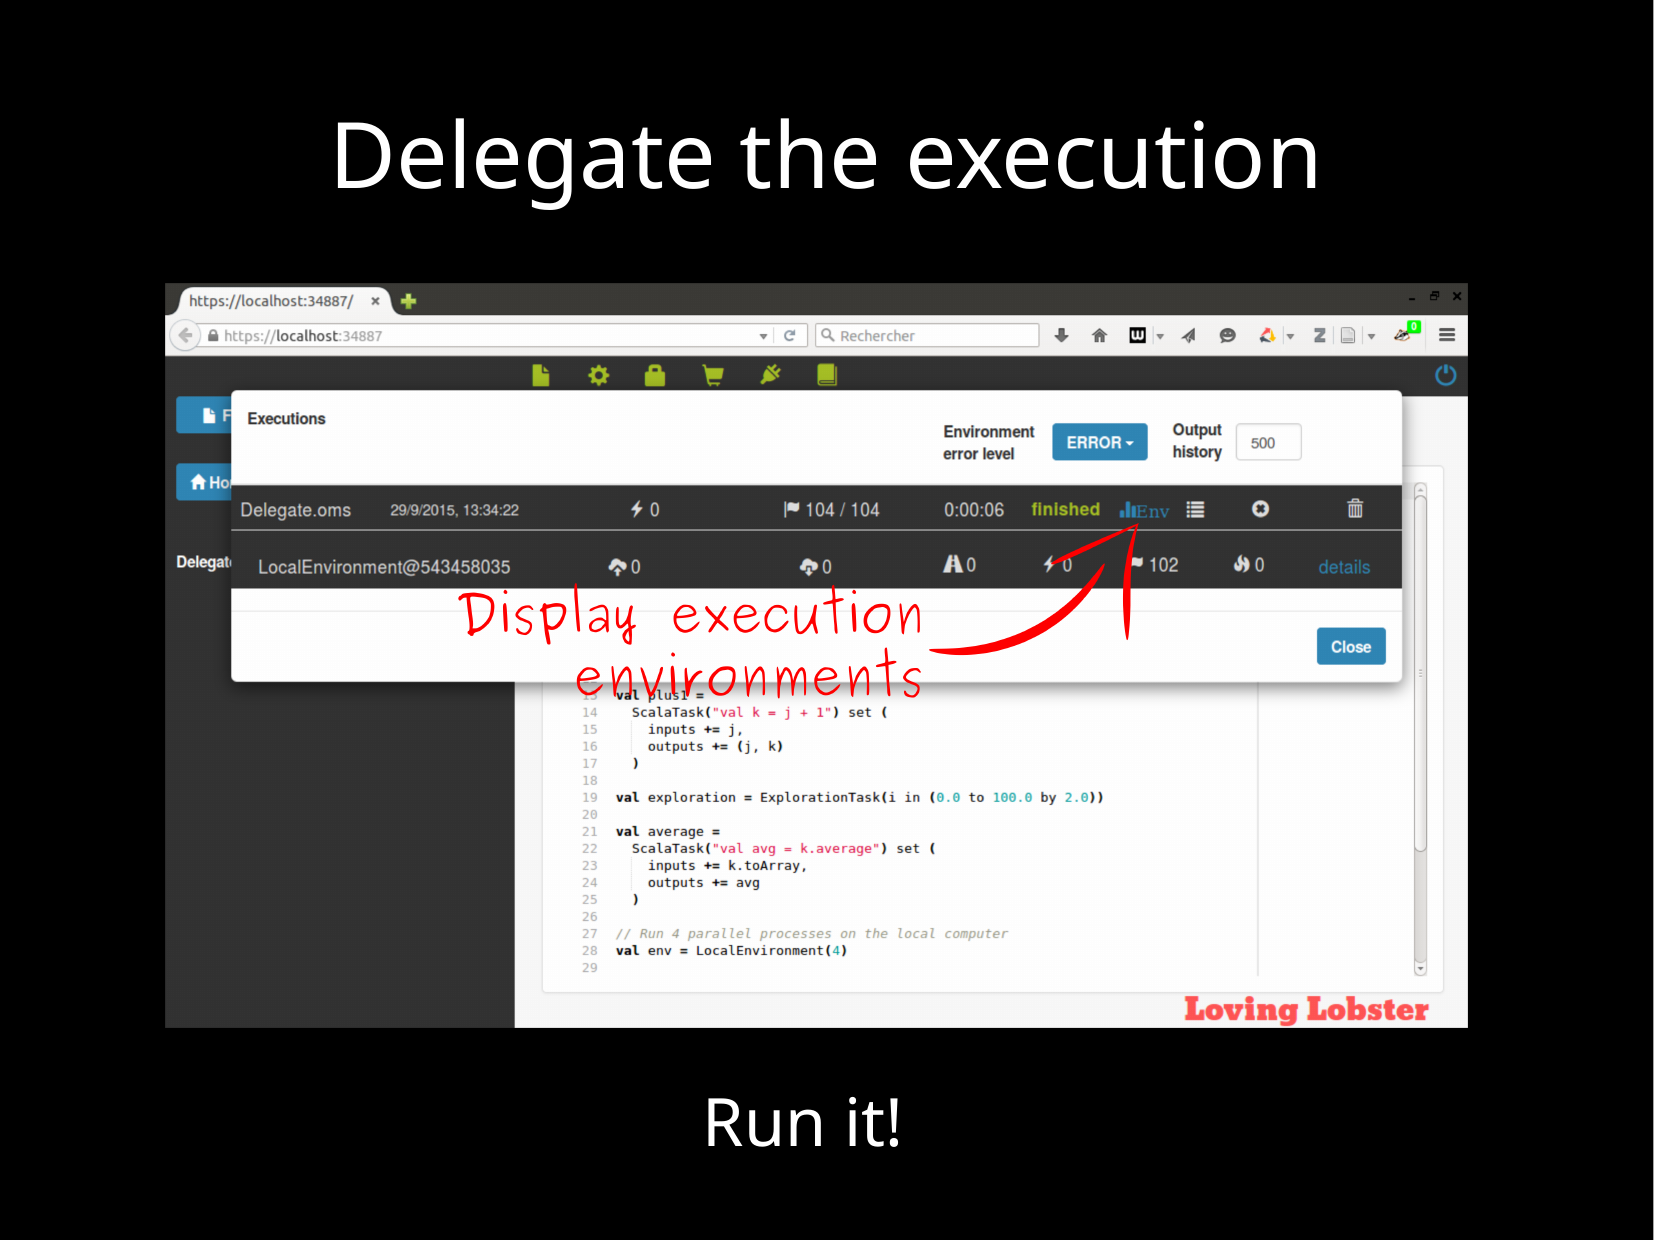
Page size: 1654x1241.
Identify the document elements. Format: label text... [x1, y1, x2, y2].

picture [165, 283, 1468, 1028]
list Run it! [59, 1074, 1548, 1241]
title Delegate the execution [82, 49, 1571, 257]
